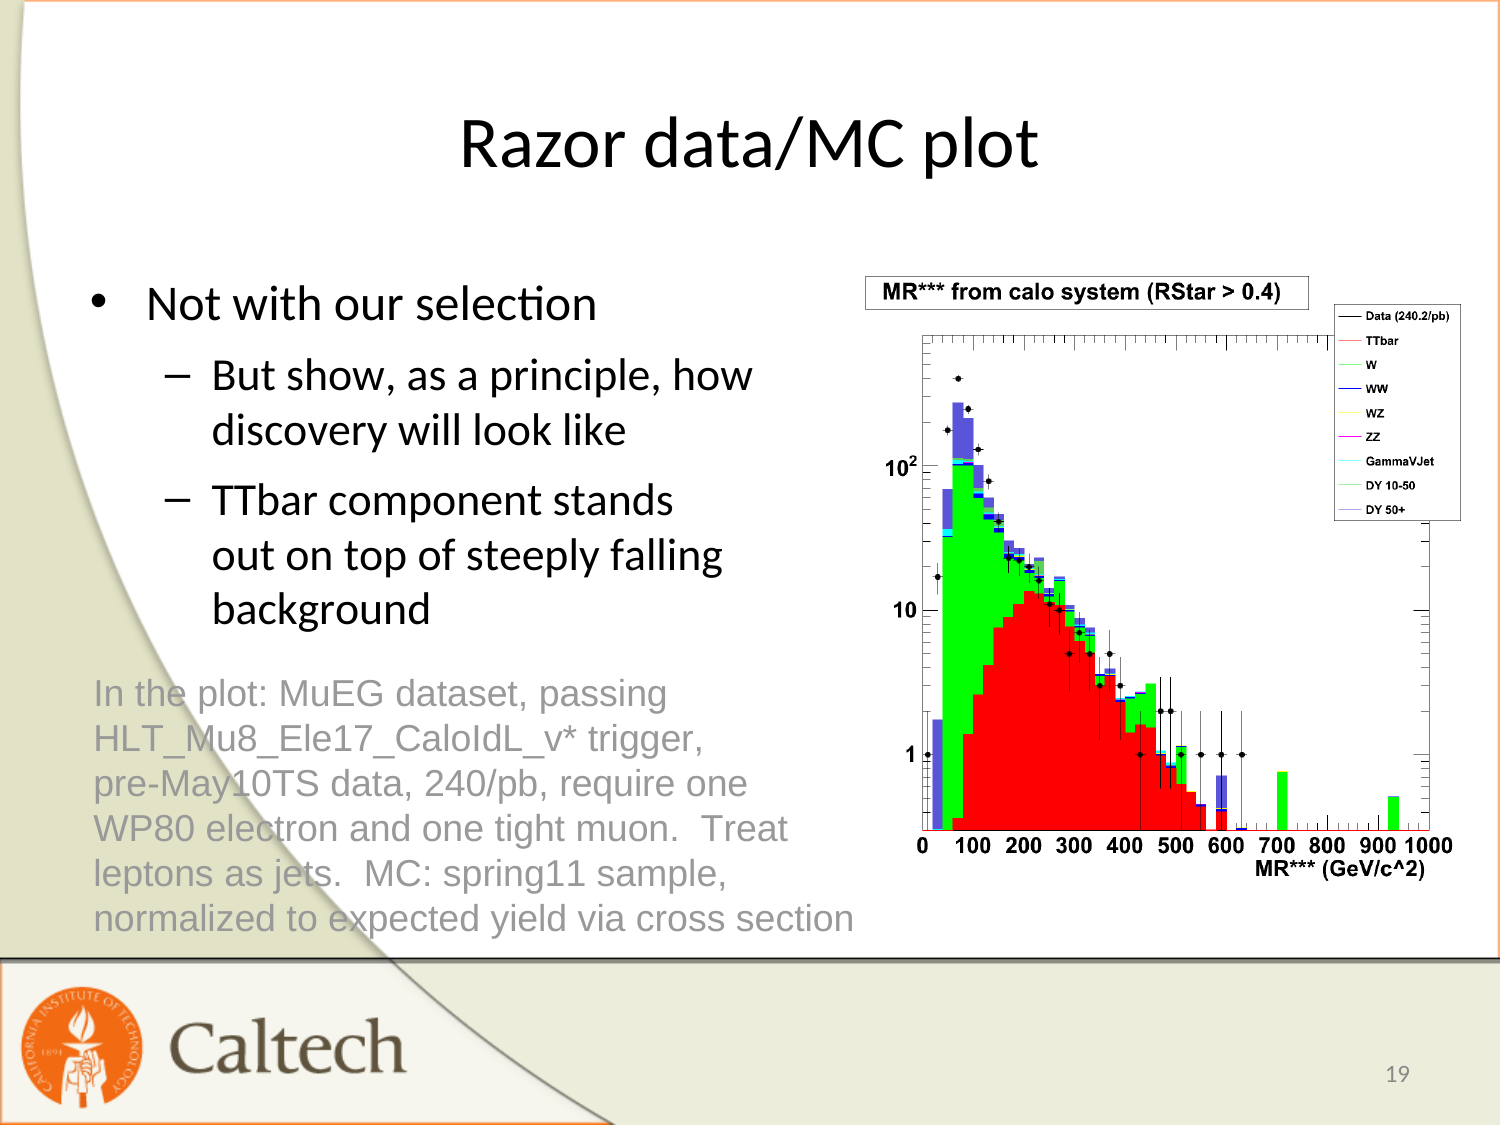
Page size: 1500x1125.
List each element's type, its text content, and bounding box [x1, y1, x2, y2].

list Not with our selection But show, as a principle, how discovery will look like TTbar component stands out on top of steeply falling background [75, 262, 1426, 1021]
picture [0, 0, 1500, 1125]
title Razor data/MC plot [75, 13, 1426, 262]
text_box In the plot: MuEG dataset, passing HLT_Mu8_Ele17_CaloIdL_v* trigger, pre-May10TS data, 240/pb, require one WP80 electron and one tight muon. Treat leptons as jets. MC: spring11 sample, normalized to expected yield via cross section [78, 661, 871, 947]
